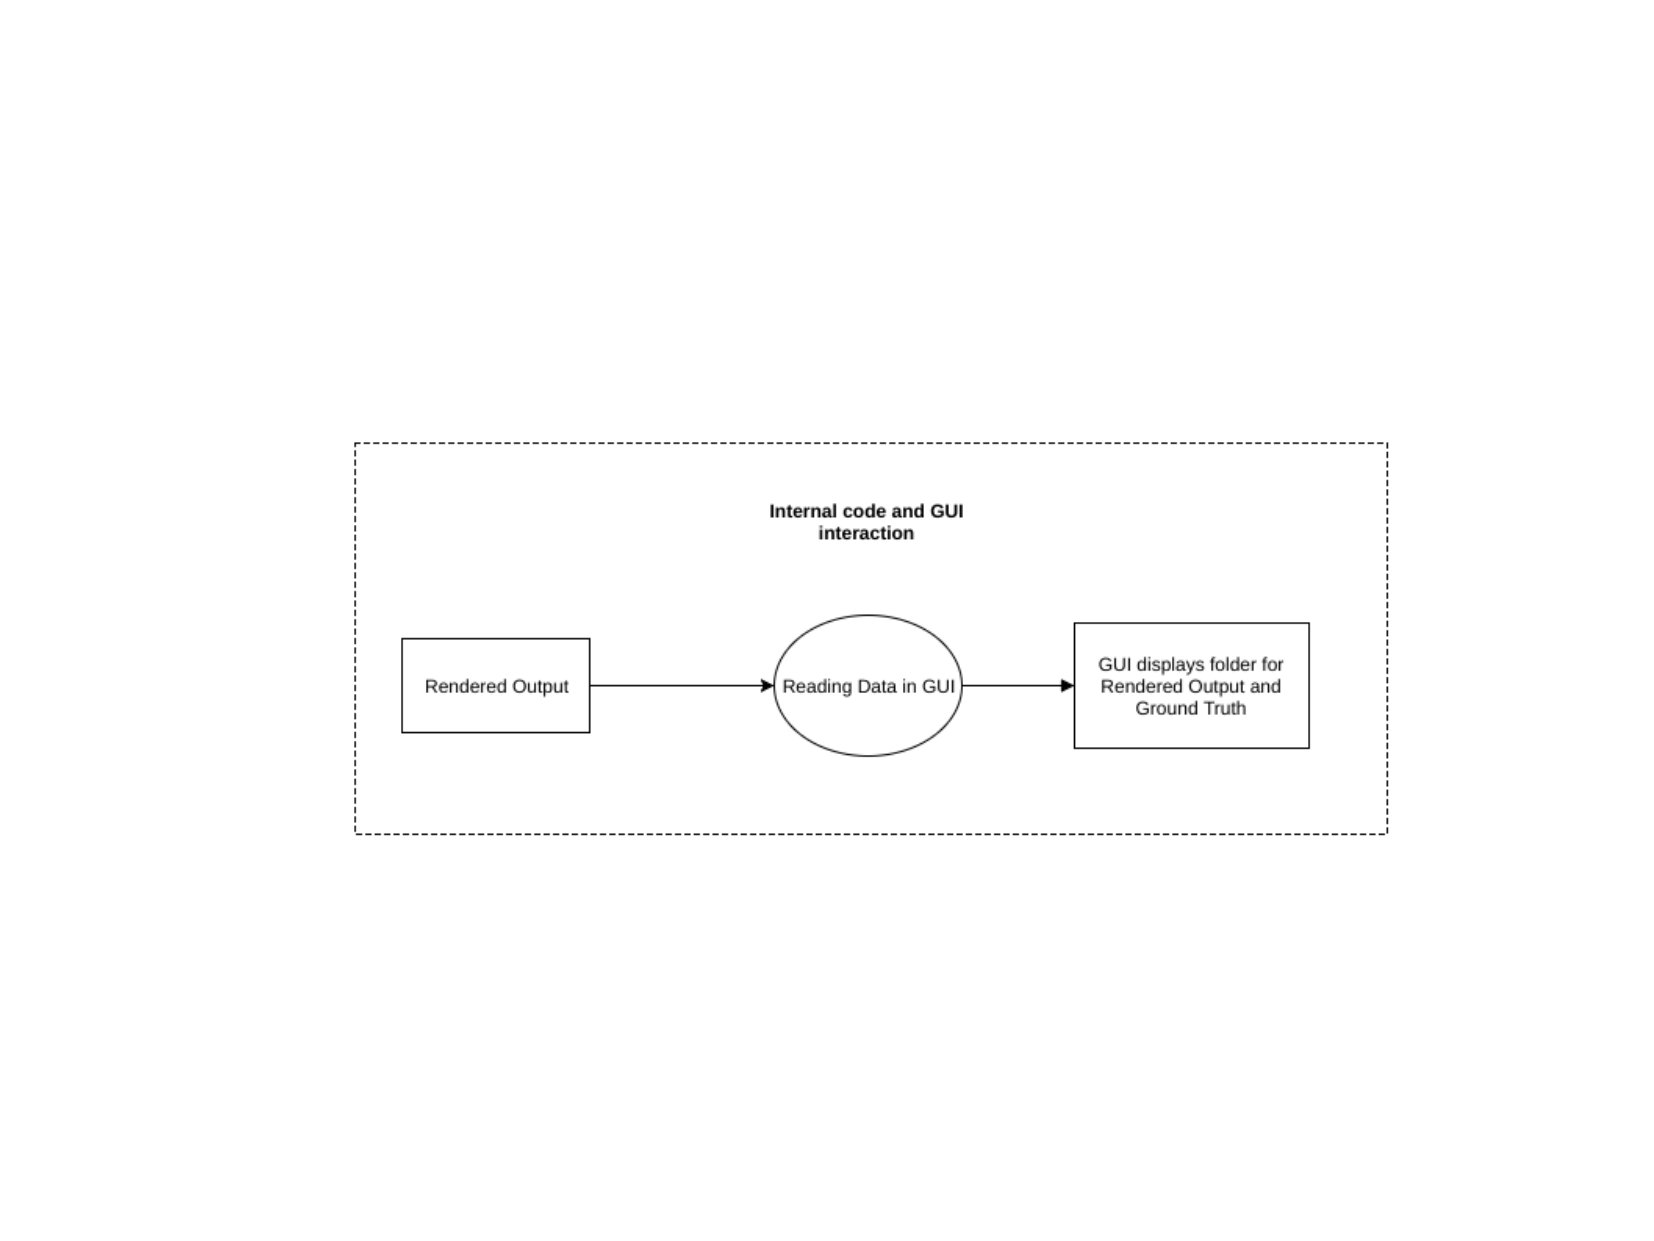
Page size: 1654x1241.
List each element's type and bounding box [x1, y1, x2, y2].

picture [339, 427, 1404, 851]
